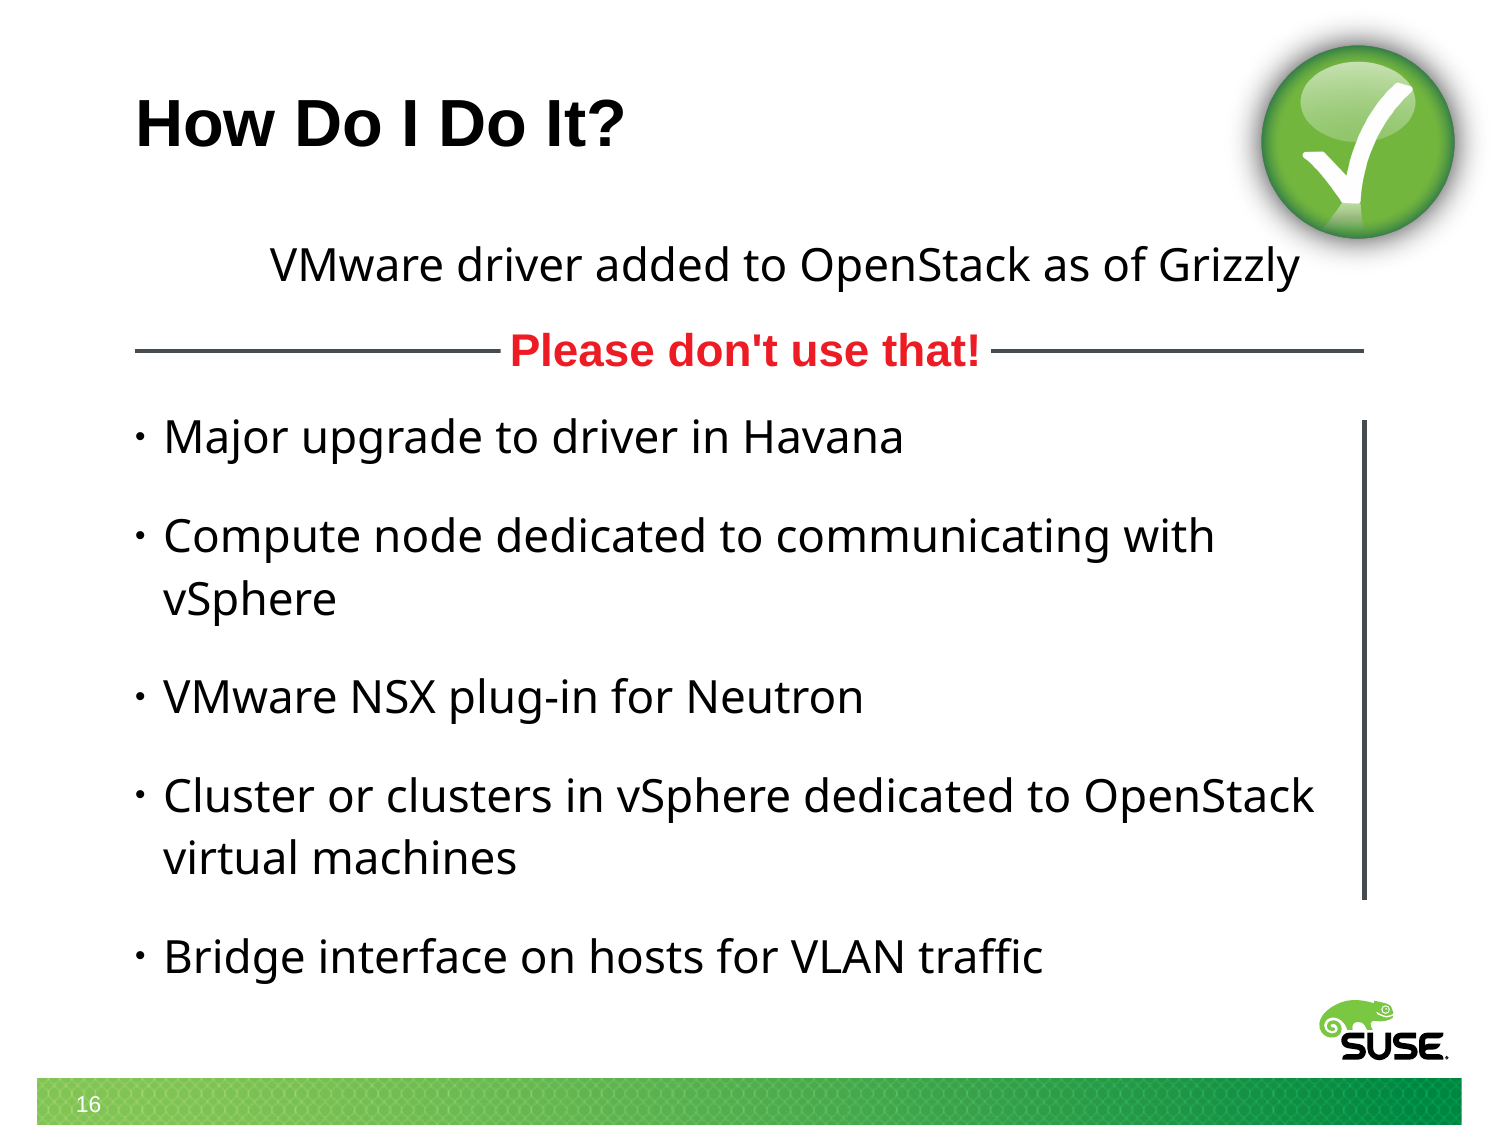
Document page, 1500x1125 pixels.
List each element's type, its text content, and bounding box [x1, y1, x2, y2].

text_box Please don't use that! [500, 320, 991, 380]
picture [1215, 0, 1500, 286]
list Major upgrade to driver in Havana Compute node dedicated to communicating with vSphere VMware NSX plug-in for Neutron Cluster or clusters in vSphere dedicated to OpenStack virtual machines Bridge interface on hosts for VLAN traffic [135, 404, 1372, 1066]
picture [37, 1078, 1462, 1125]
title How Do I Do It? [135, 41, 1215, 204]
text_box VMware driver added to OpenStack as of Grizzly [255, 224, 1276, 302]
